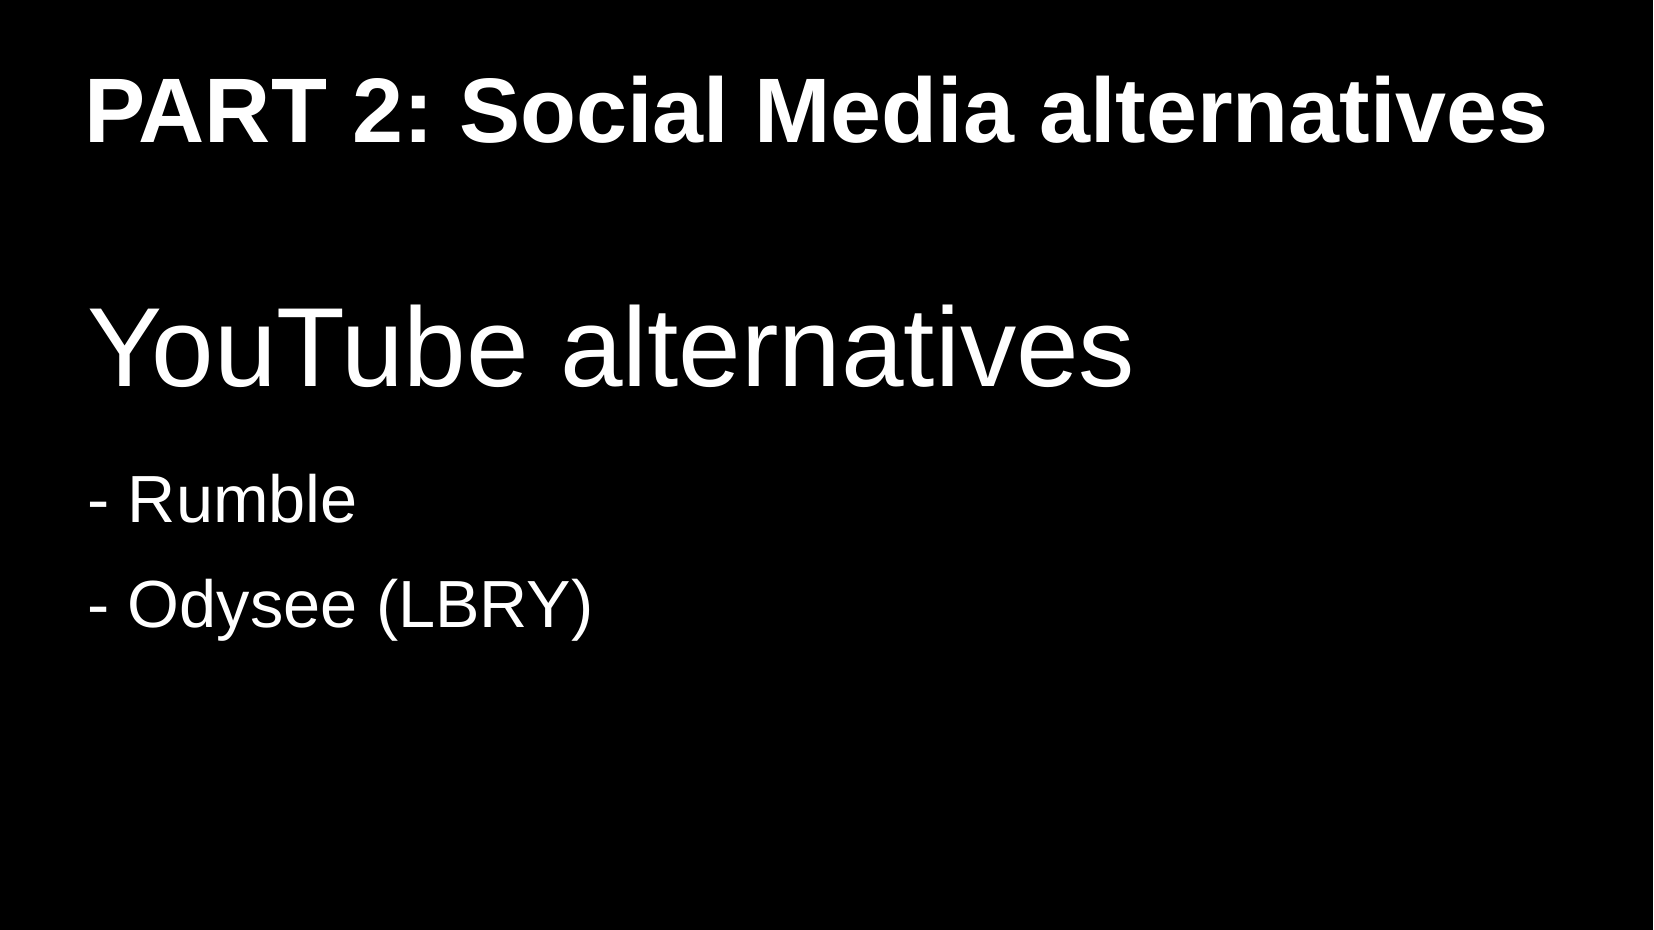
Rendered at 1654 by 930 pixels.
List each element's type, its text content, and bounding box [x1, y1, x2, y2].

title PART 2: Social Media alternatives [84, 56, 1561, 166]
list YouTube alternatives [87, 285, 1573, 447]
list - Rumble - Odysee (LBRY) [87, 462, 1573, 852]
